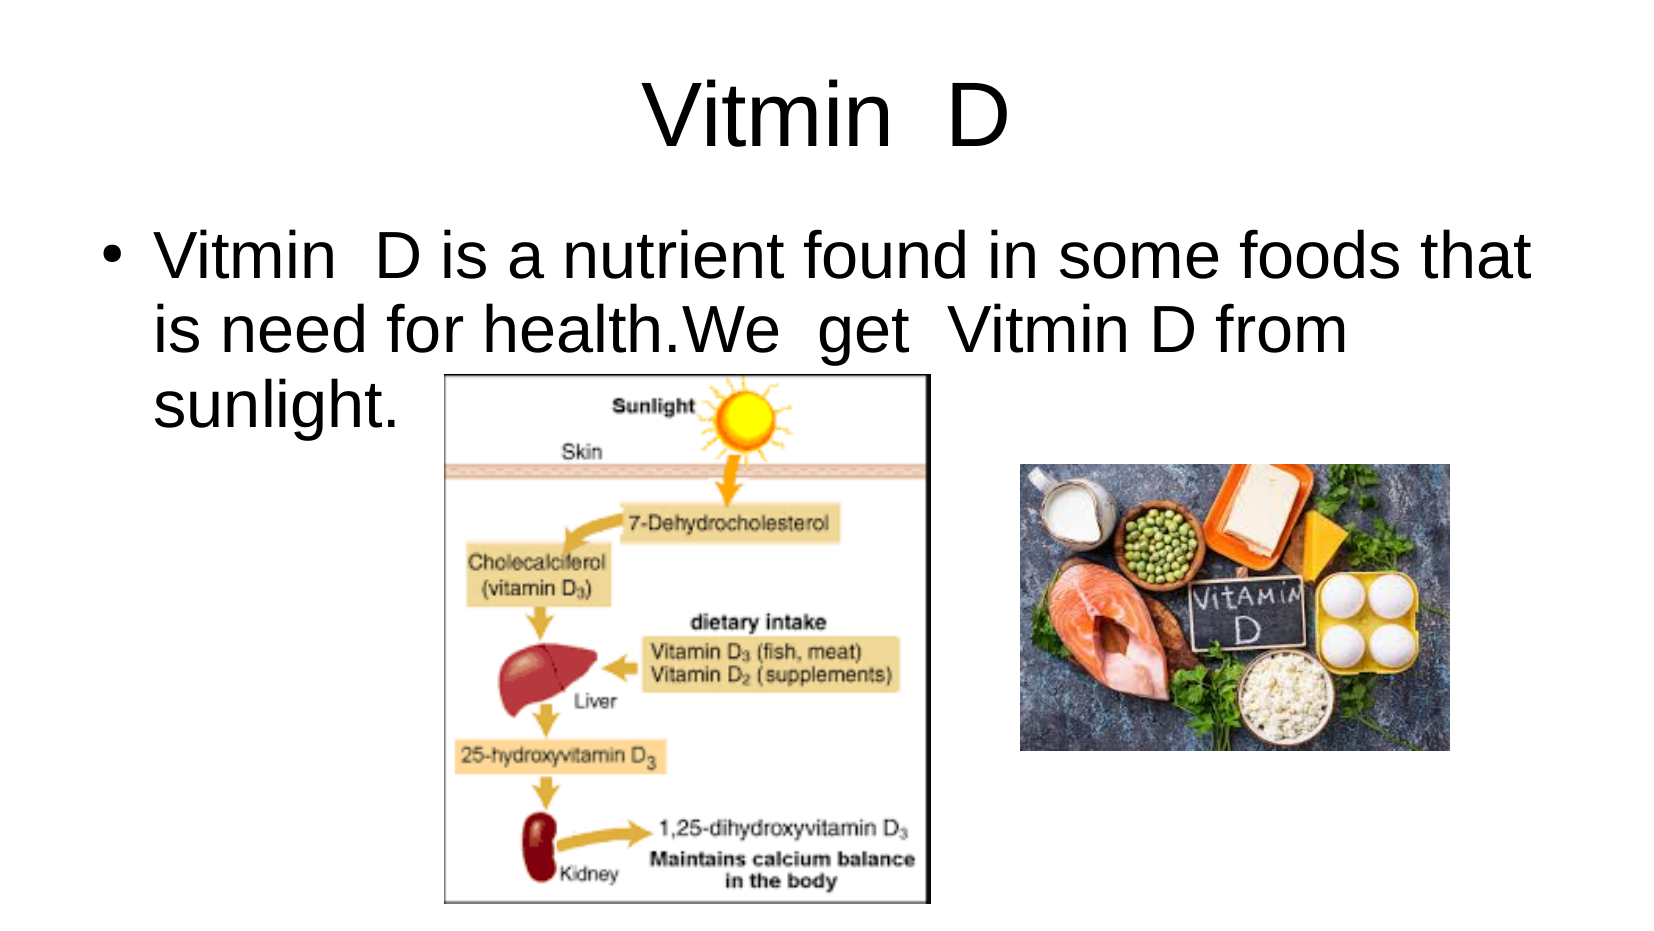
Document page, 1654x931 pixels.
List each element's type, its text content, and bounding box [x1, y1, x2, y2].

list Vitmin D is a nutrient found in some foods that is need for health.We get Vitmin D from sunlight. [82, 217, 1571, 758]
picture [444, 374, 931, 904]
title Vitmin D [82, 37, 1571, 193]
picture [1020, 464, 1450, 751]
